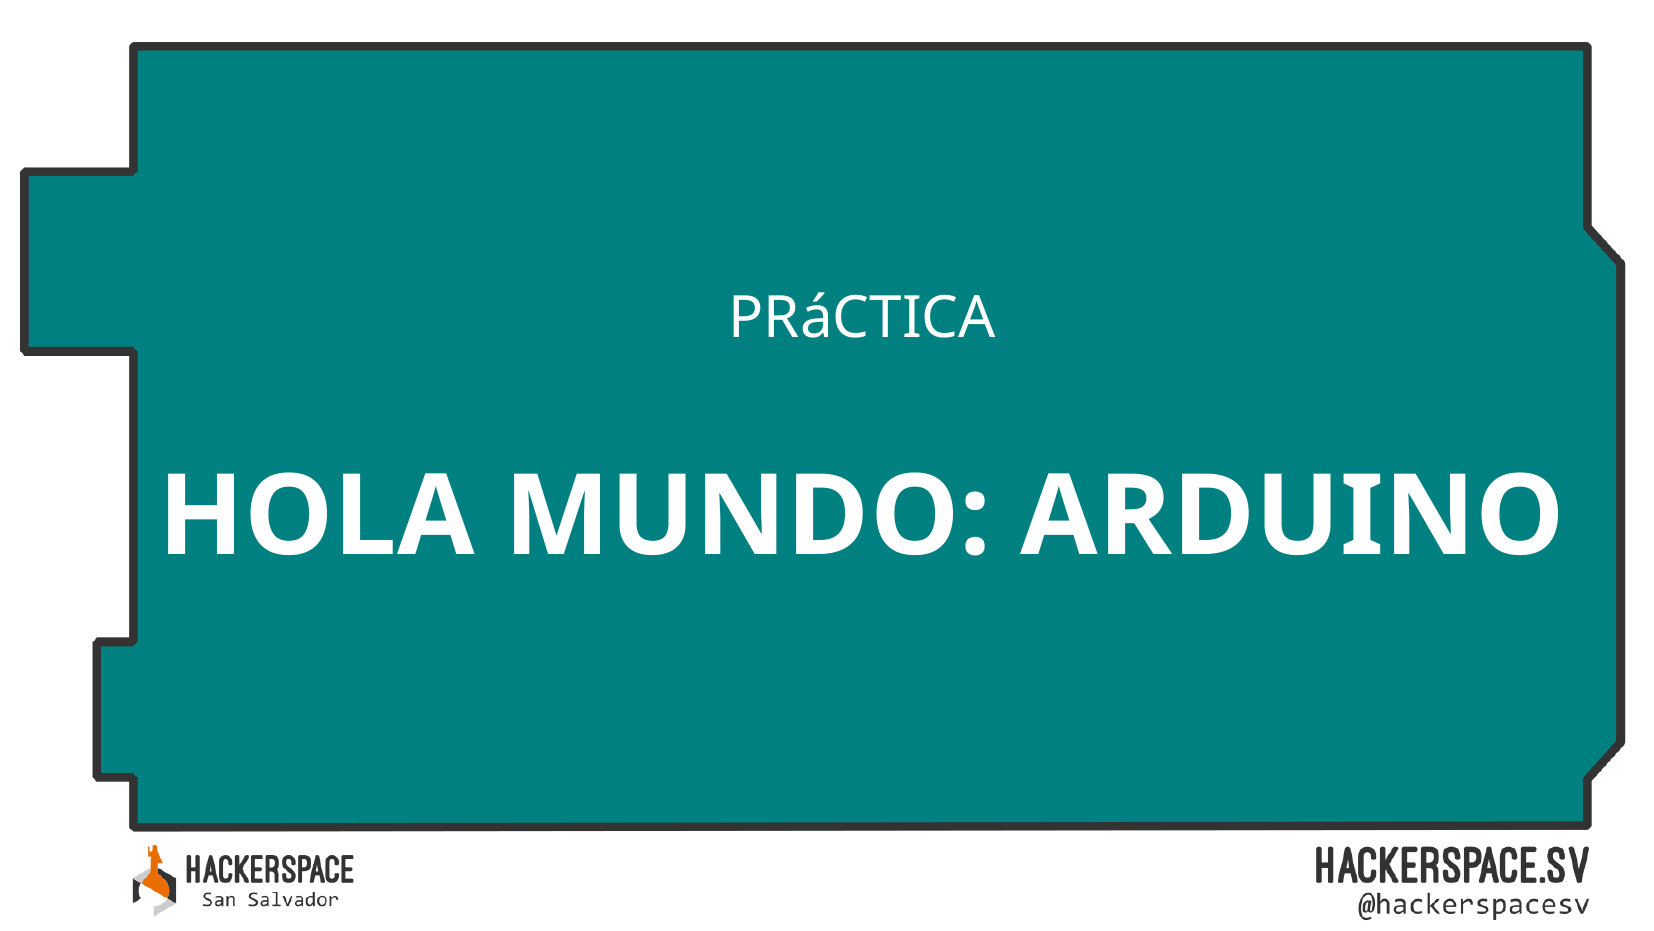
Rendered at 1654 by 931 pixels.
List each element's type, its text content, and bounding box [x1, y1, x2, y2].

subtitle PRáCTICA HOLA MUNDO: ARDUINO [153, 71, 1571, 792]
picture [0, 0, 1654, 931]
